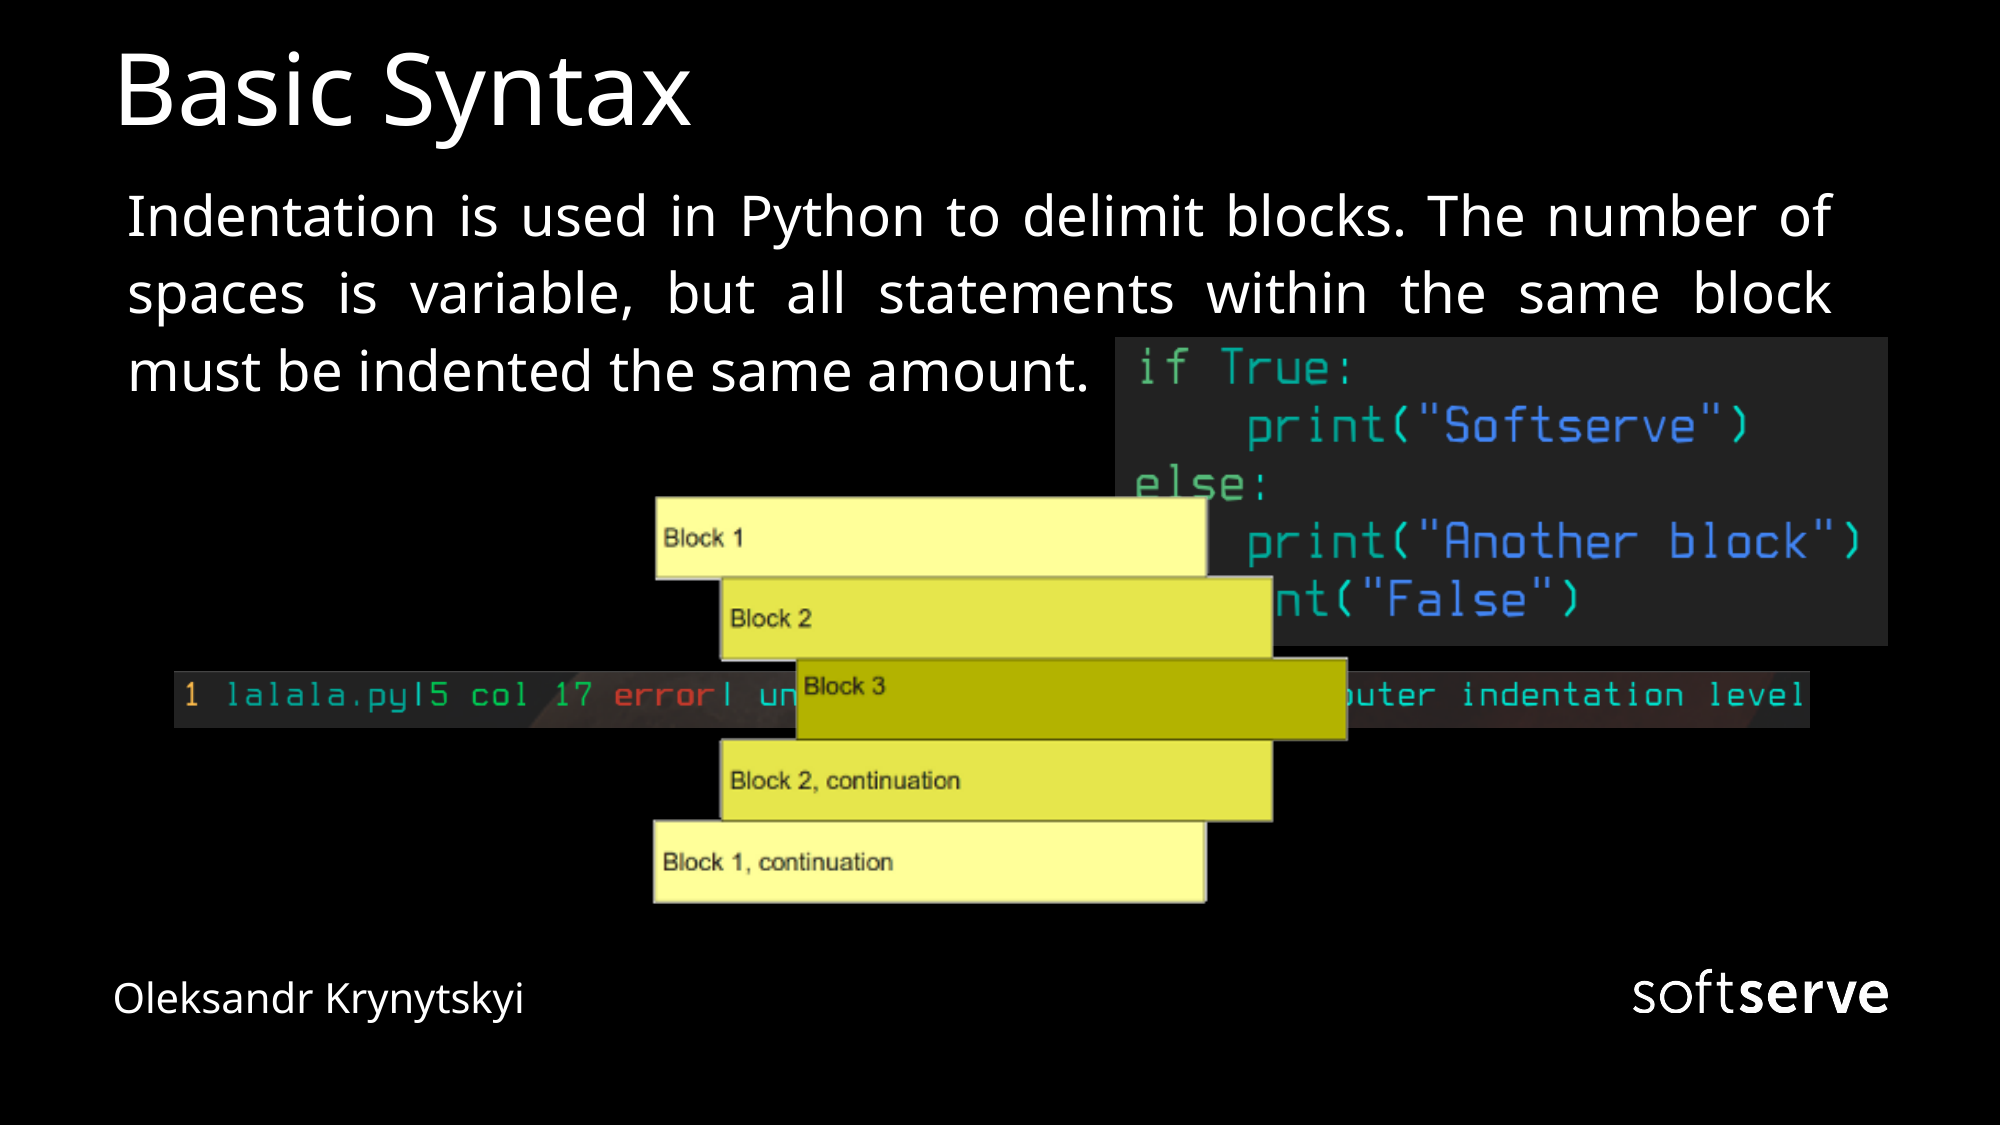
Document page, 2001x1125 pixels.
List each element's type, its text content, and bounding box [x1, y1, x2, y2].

picture [174, 337, 1888, 915]
title Basic Syntax [112, 33, 1888, 154]
list Oleksandr Krynytskyi [112, 970, 682, 1019]
text_box Indentation is used in Python to delimit blocks. The number of spaces is variable, but all statements within the same block must be indented the same amount. [112, 154, 1888, 900]
text_box Indentation is used in Python to delimit blocks. The number of spaces is variable, but all statements within the same block must be indented the same amount. [1355, 646, 1888, 900]
picture [1633, 968, 1888, 1013]
